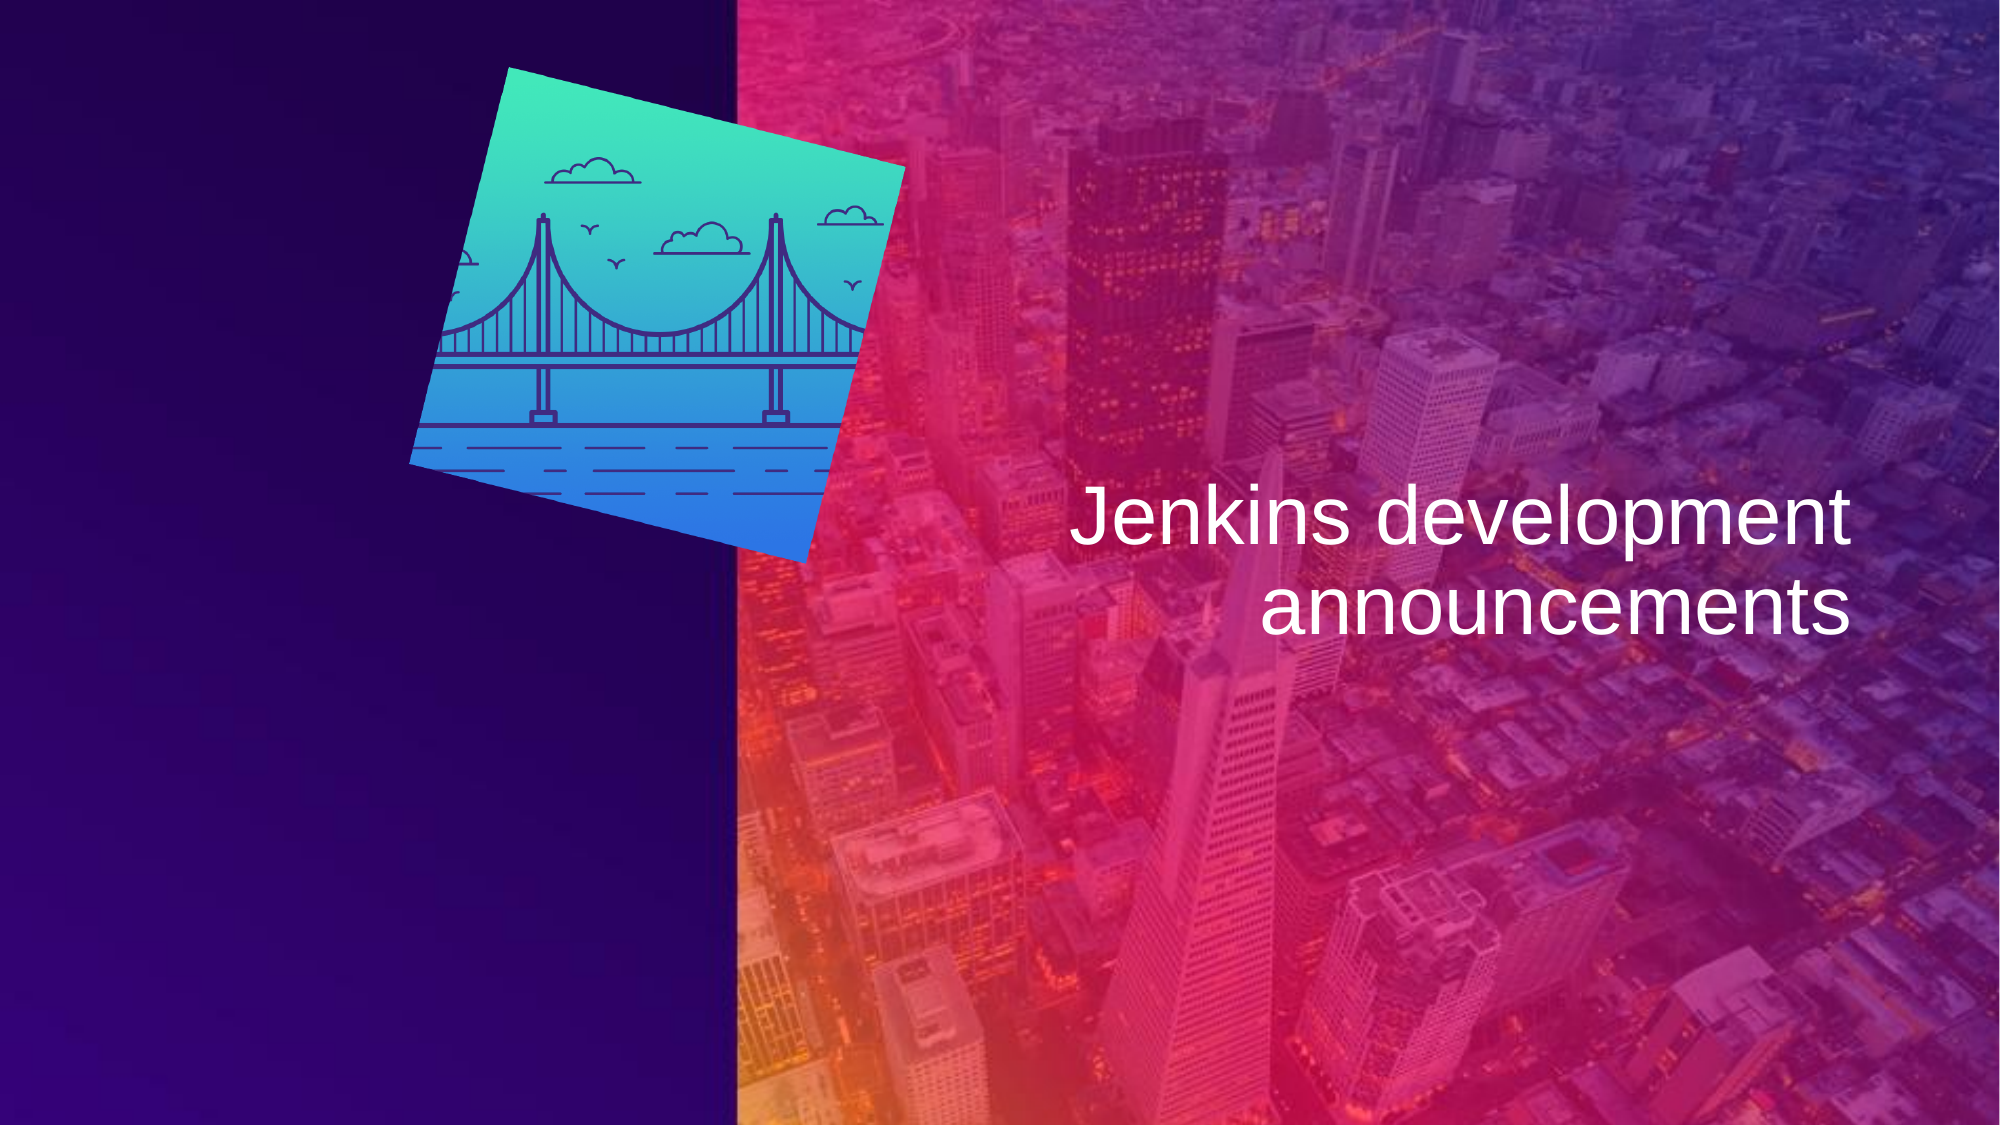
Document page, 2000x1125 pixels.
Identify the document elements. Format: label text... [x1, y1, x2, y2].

title Jenkins development announcements [904, 465, 1852, 660]
picture [0, 0, 2000, 1125]
